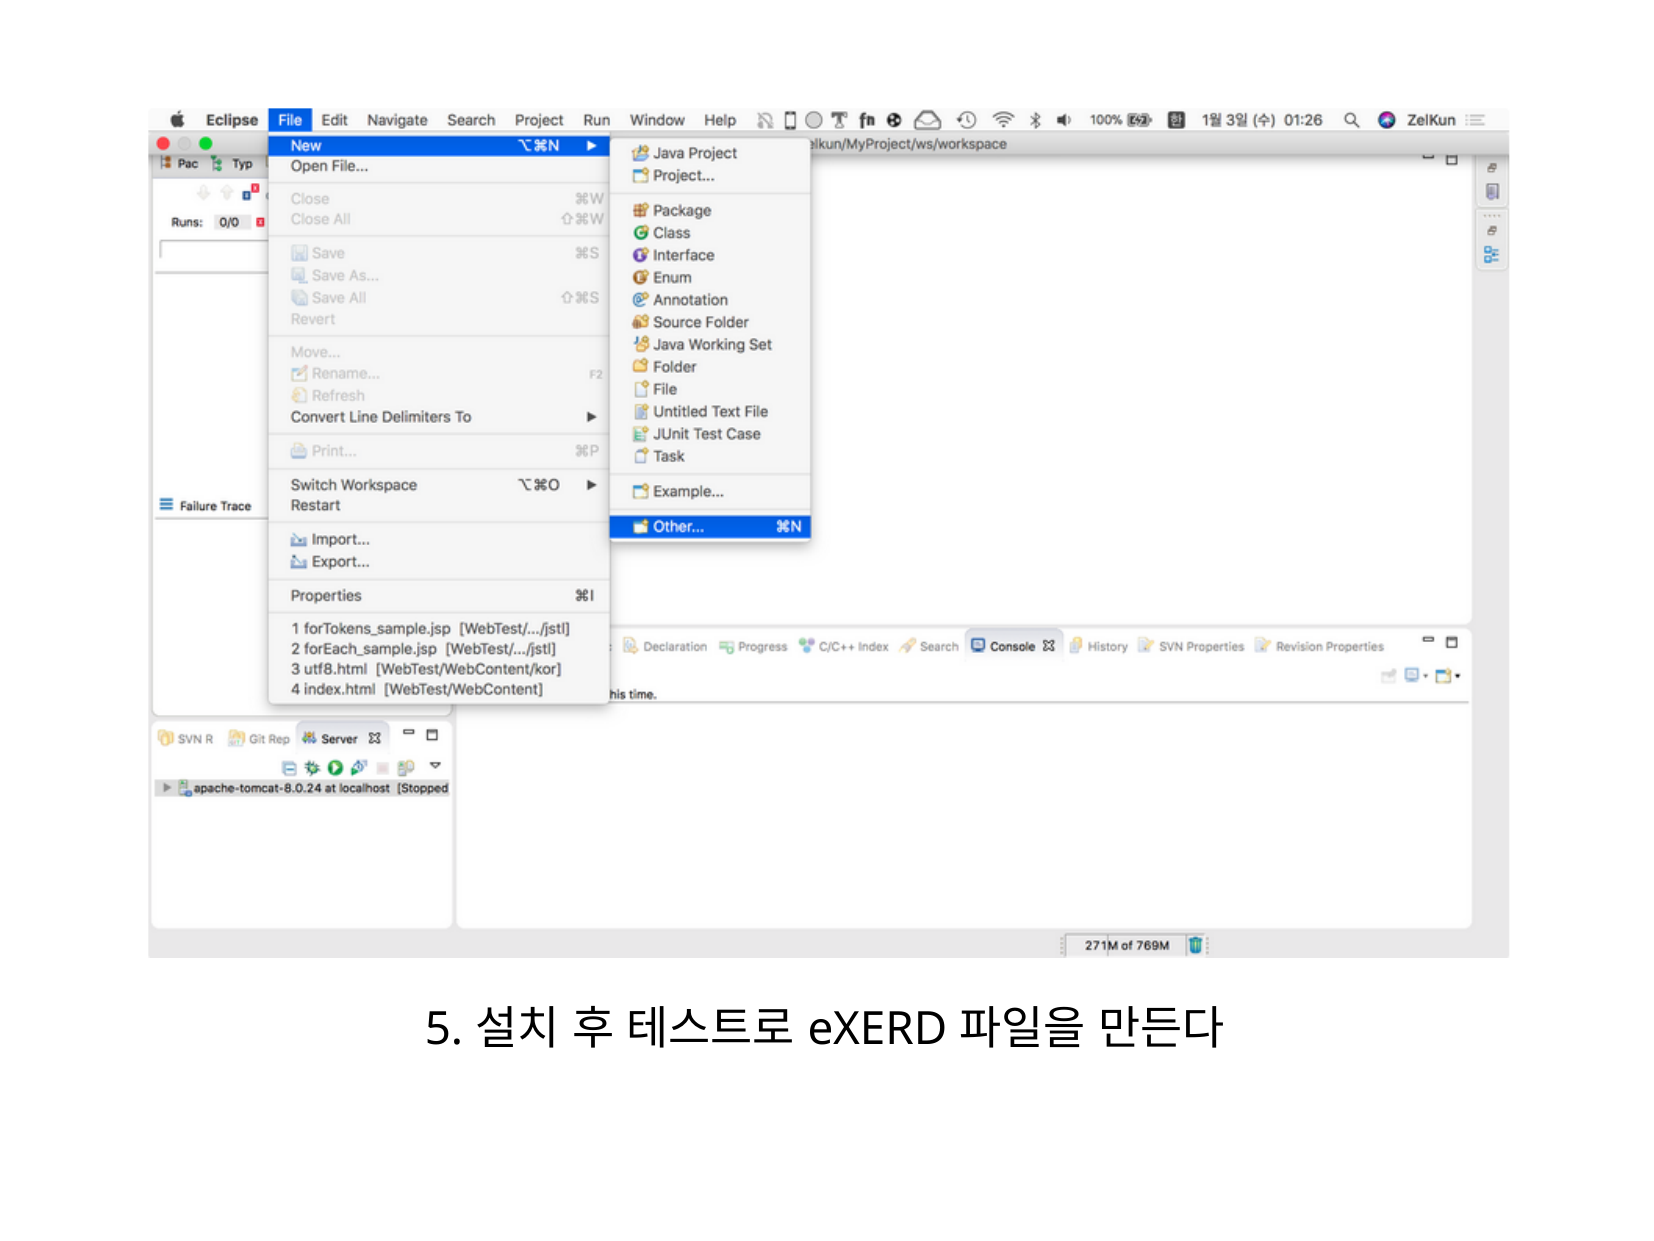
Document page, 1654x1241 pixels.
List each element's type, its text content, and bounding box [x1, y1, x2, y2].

picture [147, 107, 1511, 958]
title 5. 설치 후 테스트로 eXERD 파일을 만든다 [80, 916, 1569, 1134]
